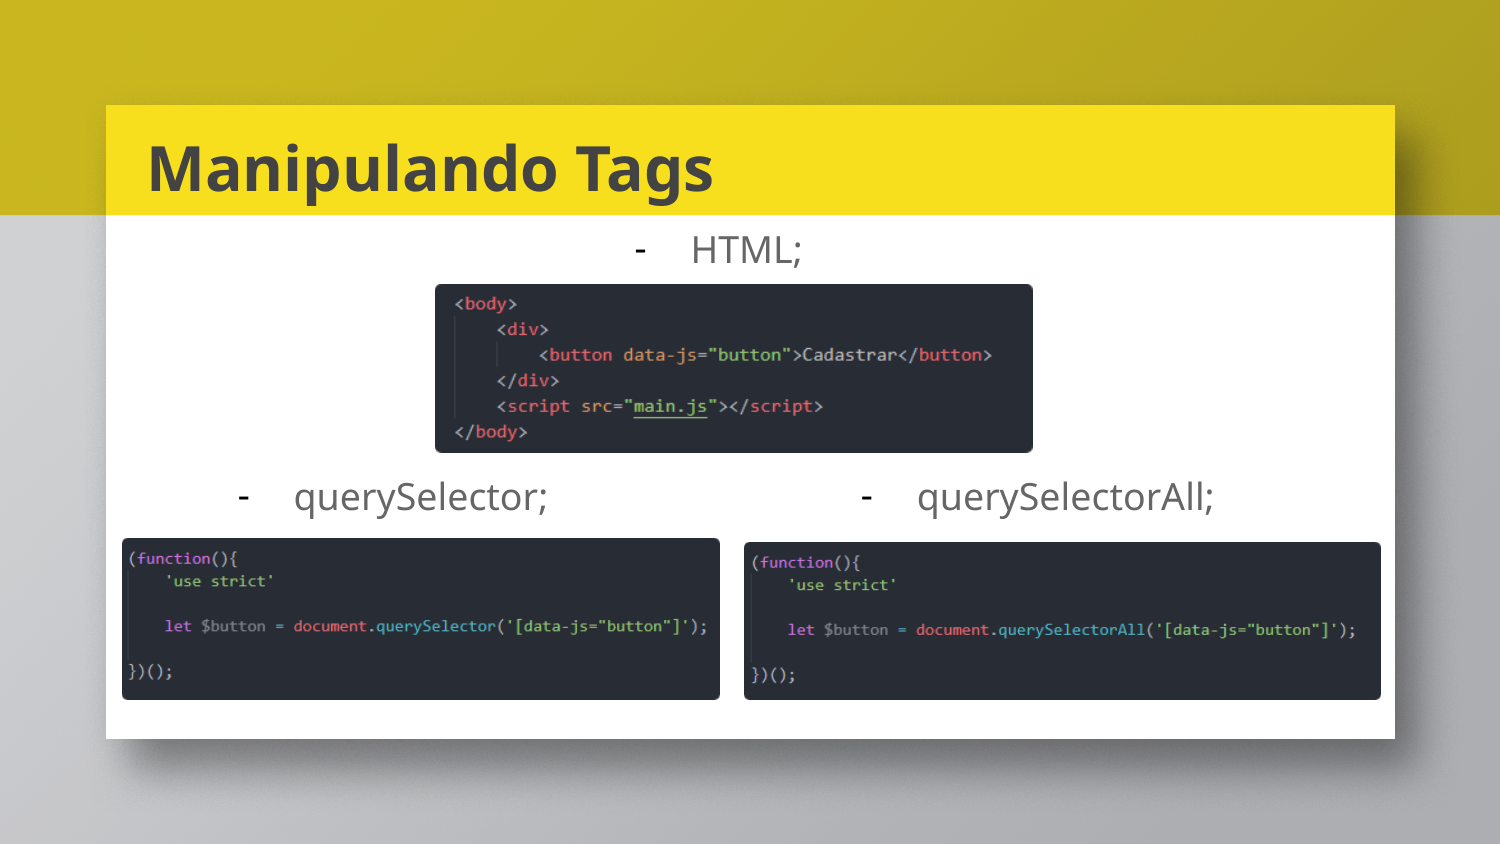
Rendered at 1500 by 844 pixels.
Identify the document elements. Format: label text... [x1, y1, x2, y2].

text_box HTML; [600, 210, 868, 284]
picture [0, 0, 1500, 844]
text_box querySelector; [203, 470, 639, 521]
title Manipulando Tags [131, 108, 1302, 219]
text_box querySelectorAll; [826, 470, 1319, 521]
